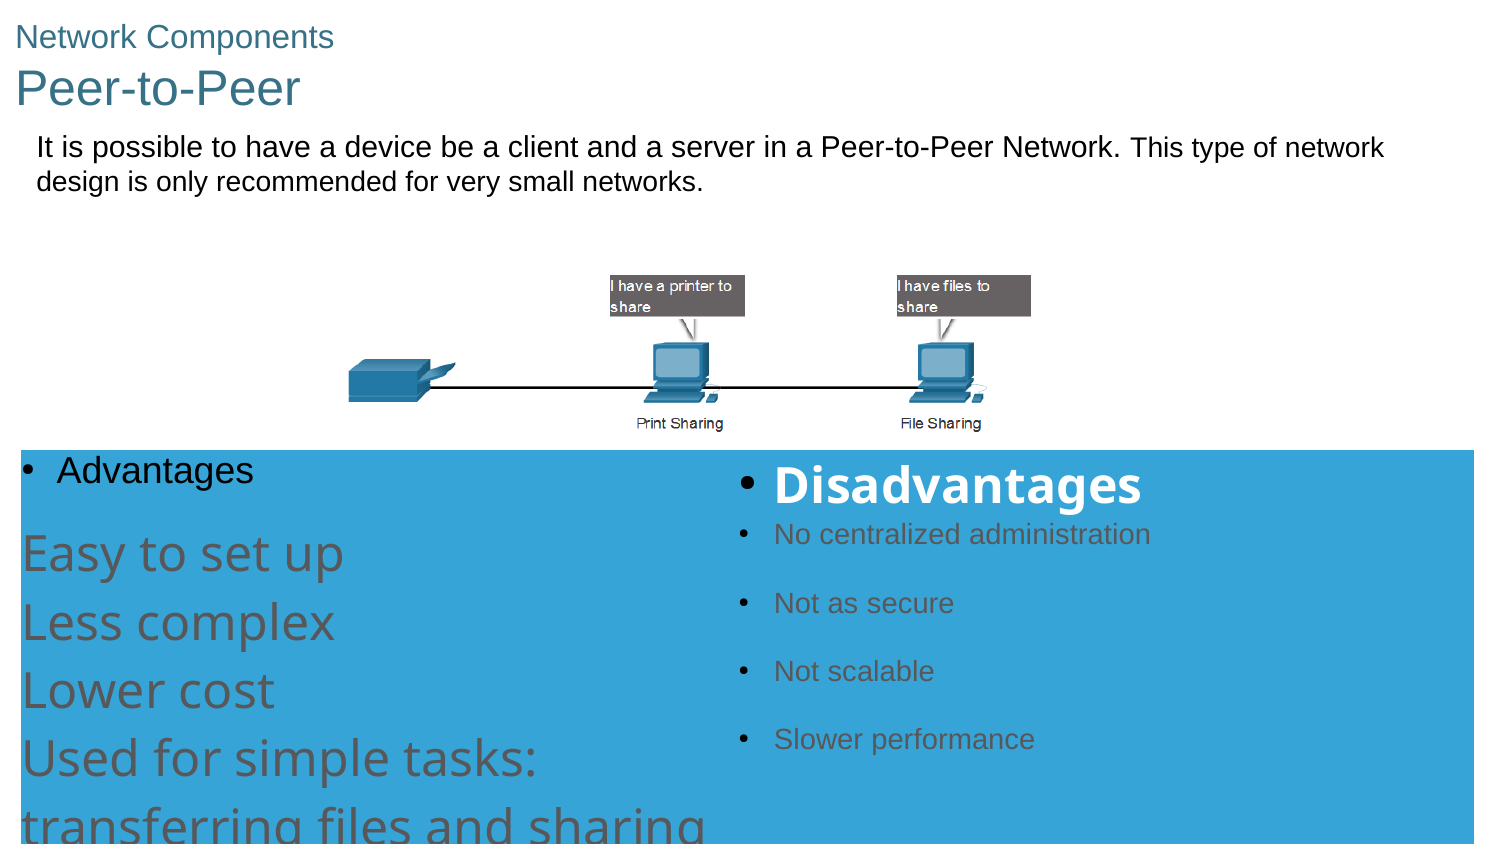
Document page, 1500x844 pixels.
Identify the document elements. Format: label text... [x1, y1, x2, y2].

table_cell Not as secure [738, 587, 1474, 655]
table_cell Easy to set up [21, 518, 738, 587]
table_cell Slower performance [738, 723, 1474, 844]
title Network Components Peer-to-Peer [0, 6, 1500, 124]
table_cell Lower cost [21, 655, 738, 723]
table_header Advantages [21, 450, 738, 518]
table_cell Not scalable [738, 655, 1474, 723]
table_cell Less complex [21, 587, 738, 655]
table_cell Used for simple tasks: transferring files and sharing printers [21, 723, 738, 844]
table_cell No centralized administration [738, 518, 1474, 587]
list It is possible to have a device be a client and a server in a Peer-to-Peer Network. This type of network design is only recommended for very small networks. [21, 119, 1474, 252]
table_header Disadvantages [738, 450, 1474, 518]
picture [343, 269, 1037, 450]
